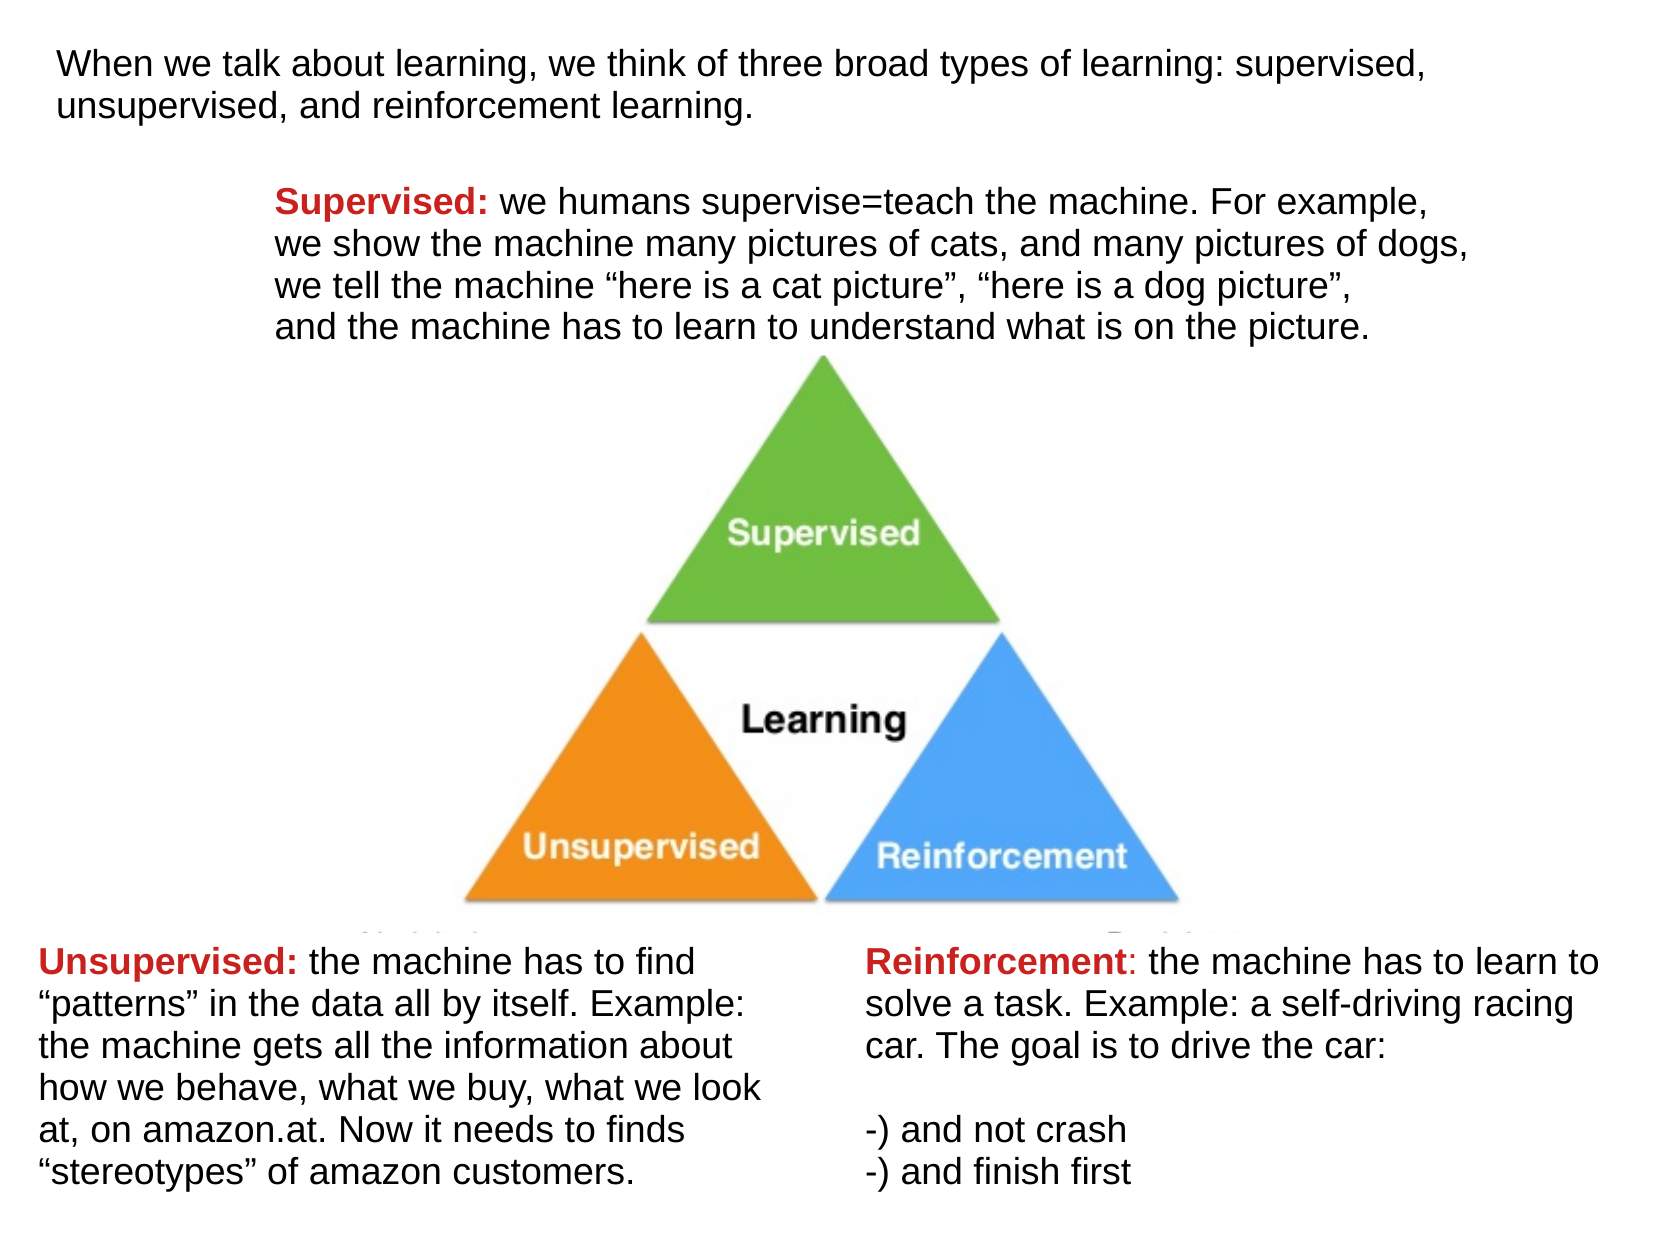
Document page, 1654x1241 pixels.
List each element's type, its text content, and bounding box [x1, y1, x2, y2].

text_box Supervised: we humans supervise=teach the machine. For example, we show the machine many pictures of cats, and many pictures of dogs, we tell the machine “here is a cat picture”, “here is a dog picture”, and the machine has to learn to understand what is on the picture. [259, 172, 1512, 356]
picture [207, 172, 1441, 1099]
text_box When we talk about learning, we think of three broad types of learning: supervised, unsupervised, and reinforcement learning. [41, 35, 1601, 135]
text_box Reinforcement: the machine has to learn to solve a task. Example: a self-driving racing car. The goal is to drive the car: -) and not crash -) and finish first [850, 933, 1654, 1223]
text_box Unsupervised: the machine has to find “patterns” in the data all by itself. Example: the machine gets all the information about how we behave, what we buy, what we look at, on amazon.at. Now it needs to finds “stereotypes” of amazon customers. [23, 933, 827, 1223]
